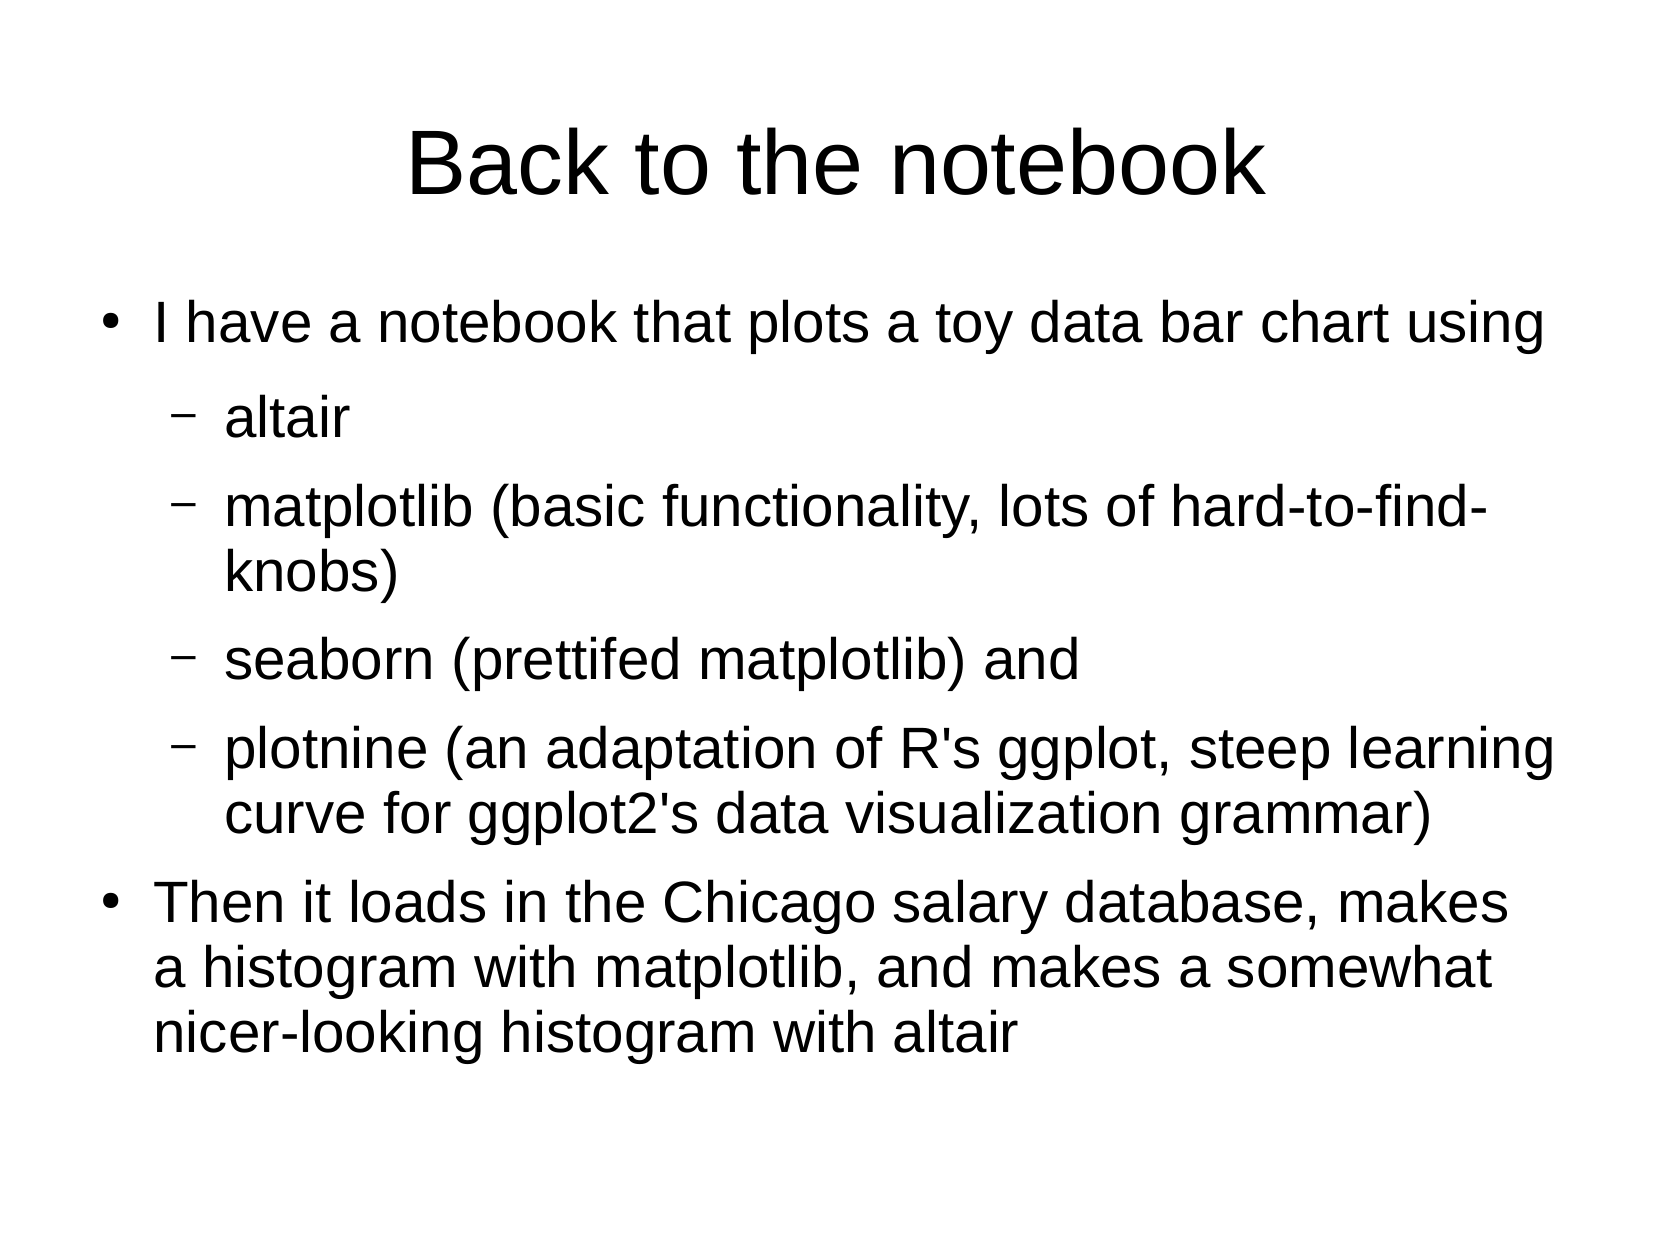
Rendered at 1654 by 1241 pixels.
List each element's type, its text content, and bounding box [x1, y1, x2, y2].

list I have a notebook that plots a toy data bar chart using altair matplotlib (basic functionality, lots of hard-to-find-knobs) seaborn (prettifed matplotlib) and plotnine (an adaptation of R's ggplot, steep learning curve for ggplot2's data visualization grammar) Then it loads in the Chicago salary database, makes a histogram with matplotlib, and makes a somewhat nicer-looking histogram with altair [82, 290, 1561, 1160]
text_box Back to the notebook [195, 60, 1478, 266]
